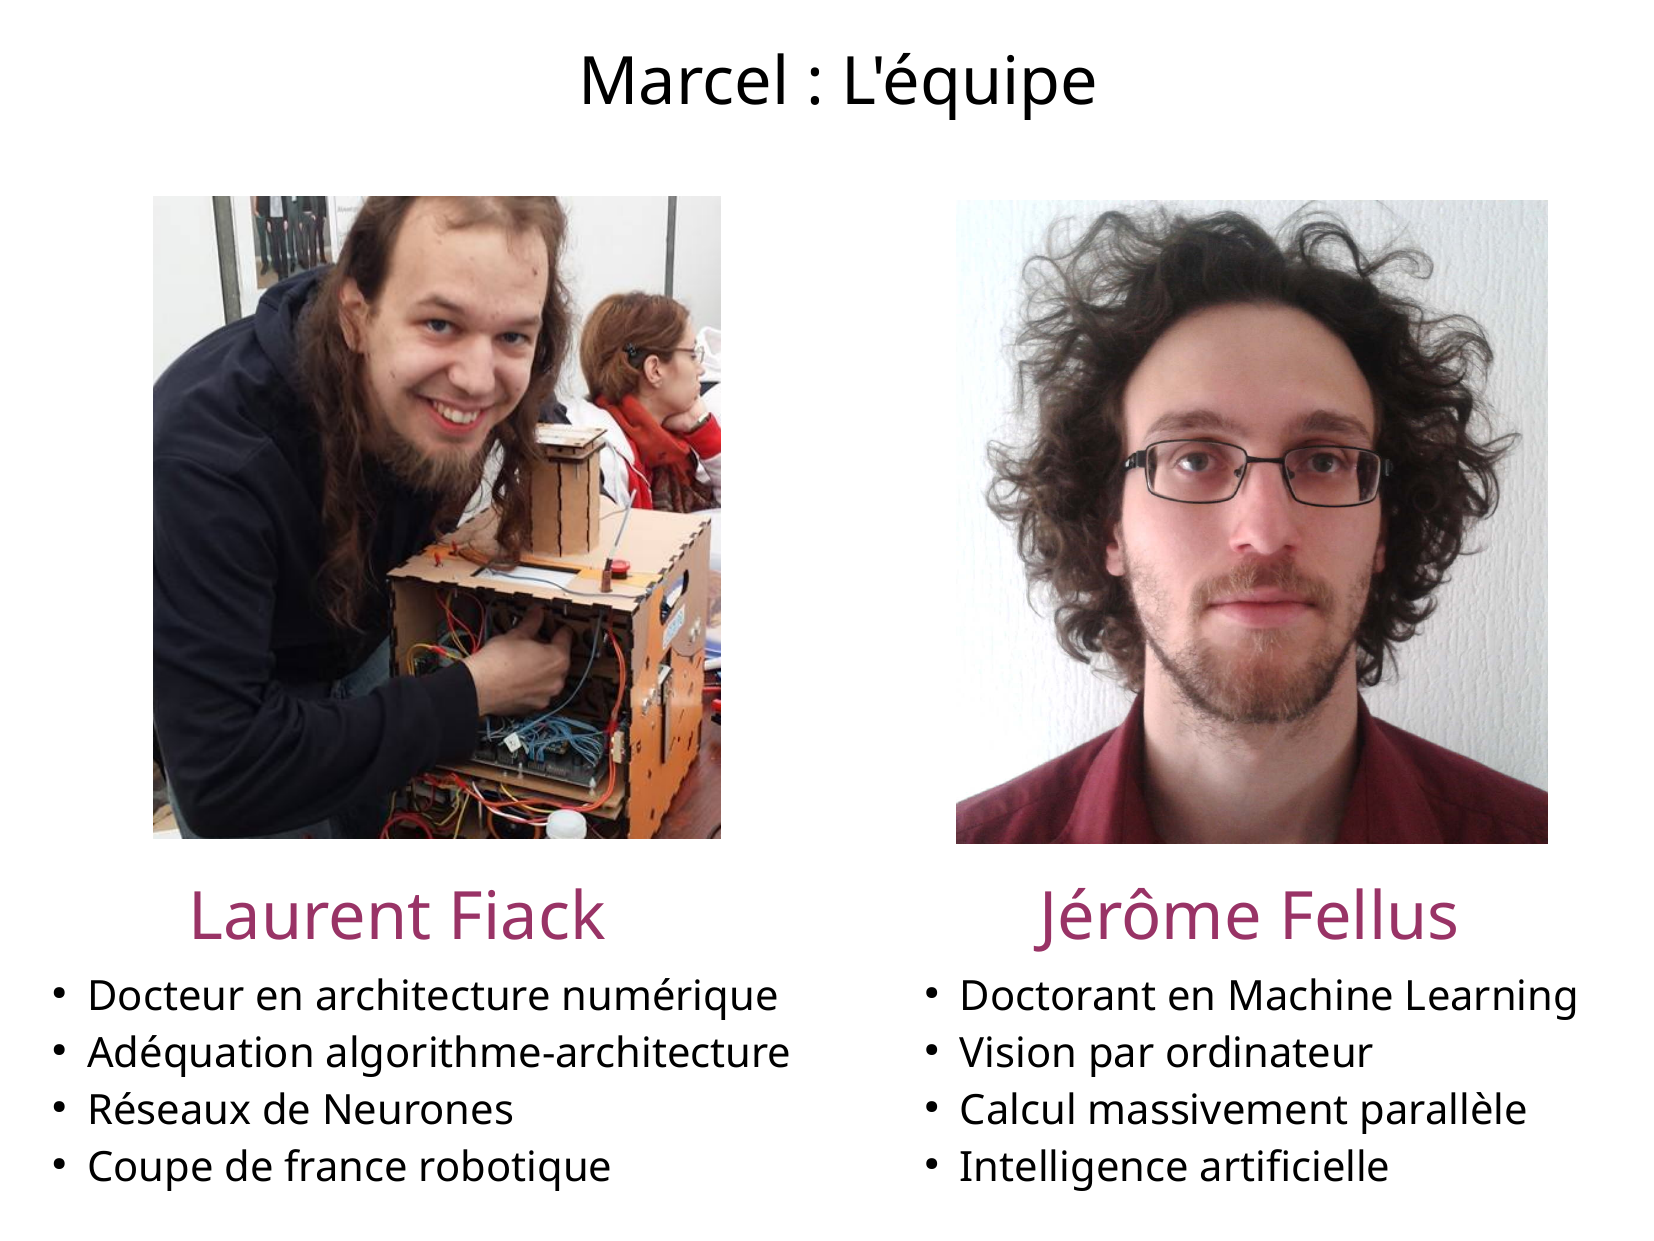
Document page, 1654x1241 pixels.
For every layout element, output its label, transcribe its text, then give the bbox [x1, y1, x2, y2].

title Marcel : L'équipe [94, 35, 1583, 123]
text_box Doctorant en Machine Learning Vision par ordinateur Calcul massivement parallèle Intelligence artificielle [909, 958, 1631, 1191]
picture [956, 200, 1548, 844]
title Jérôme Fellus [1039, 870, 1558, 957]
picture [153, 196, 721, 839]
text_box Docteur en architecture numérique Adéquation algorithme-architecture Réseaux de Neurones Coupe de france robotique [37, 958, 849, 1191]
title Laurent Fiack [188, 870, 686, 957]
